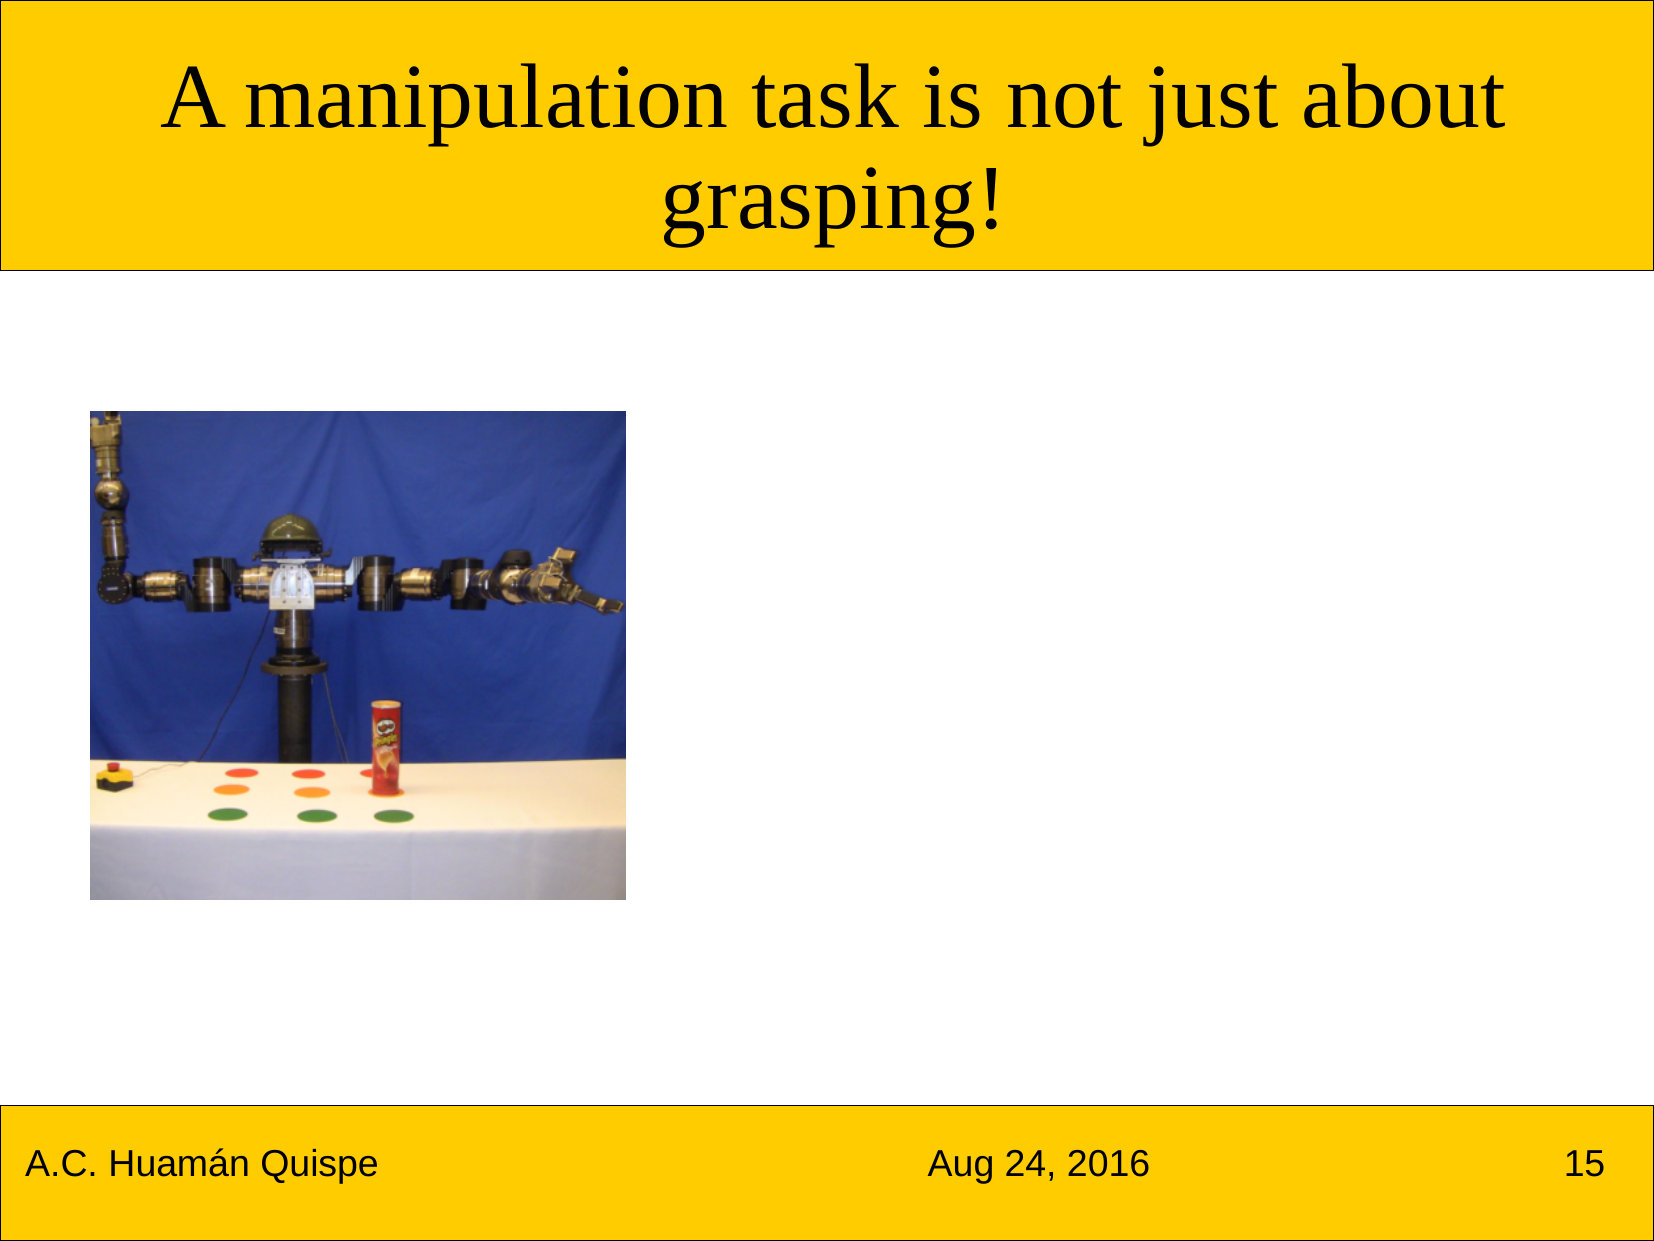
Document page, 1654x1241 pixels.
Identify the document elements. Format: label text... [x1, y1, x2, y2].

picture [90, 411, 626, 901]
title A manipulation task is not just about grasping! [90, 43, 1579, 251]
